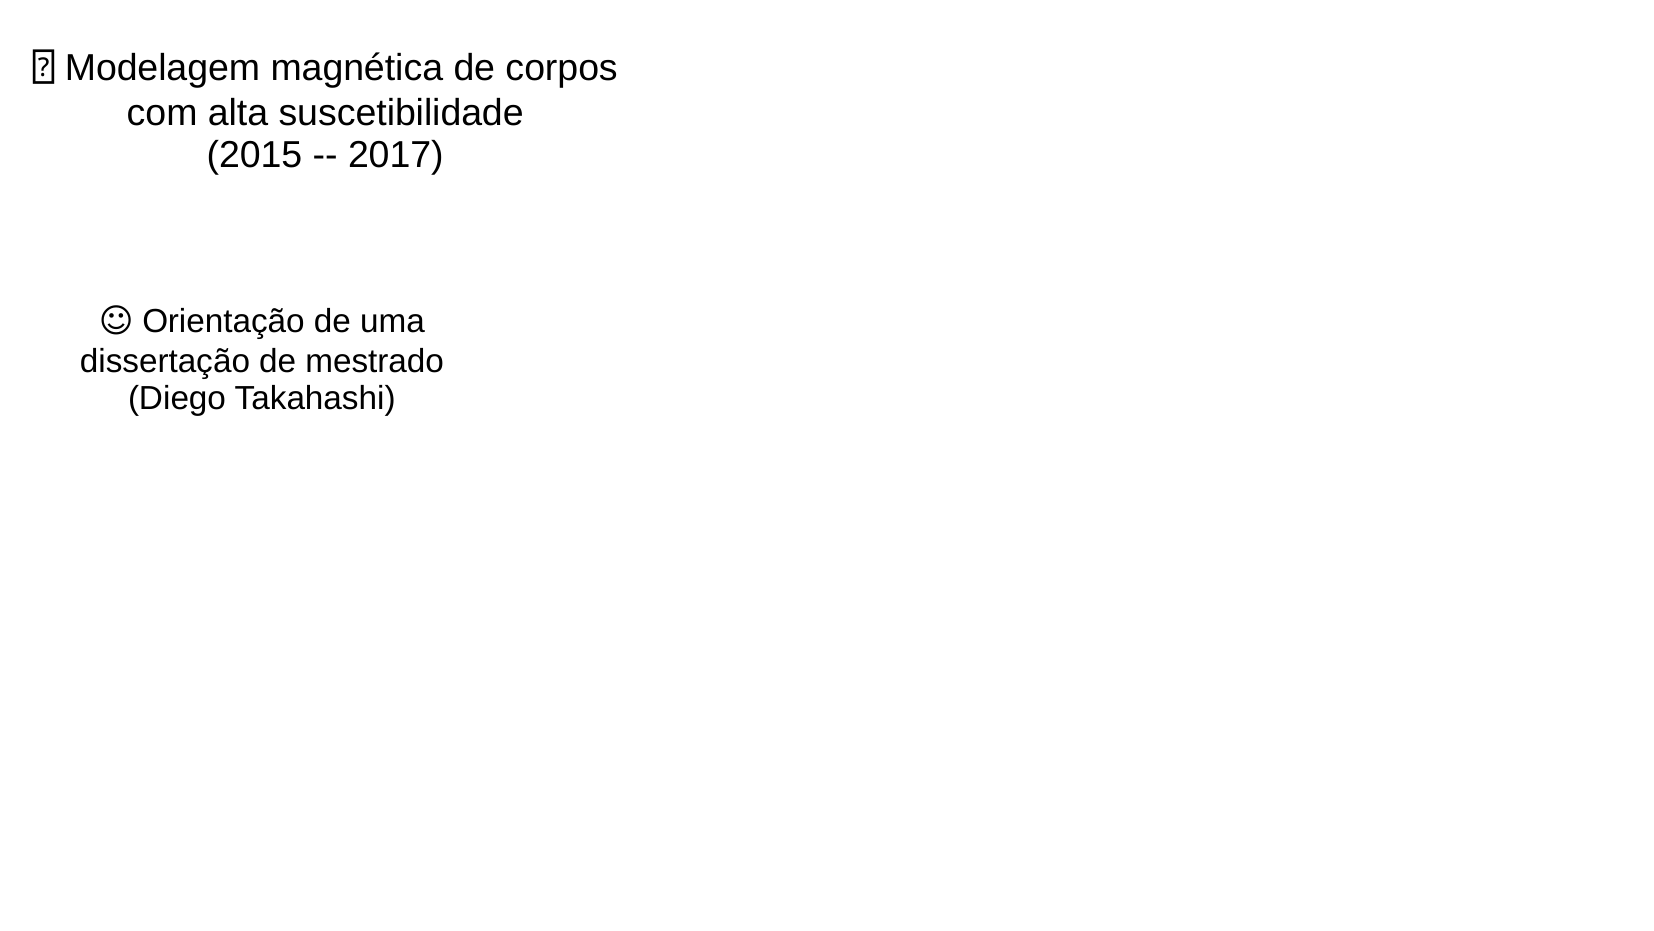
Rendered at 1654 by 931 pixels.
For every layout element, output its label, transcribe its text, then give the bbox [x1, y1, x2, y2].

text_box ⍰ Modelagem magnética de corpos com alta suscetibilidade (2015 -- 2017) [17, 32, 650, 314]
text_box ☺ Orientação de uma dissertação de mestrado (Diego Takahashi) [64, 314, 485, 438]
